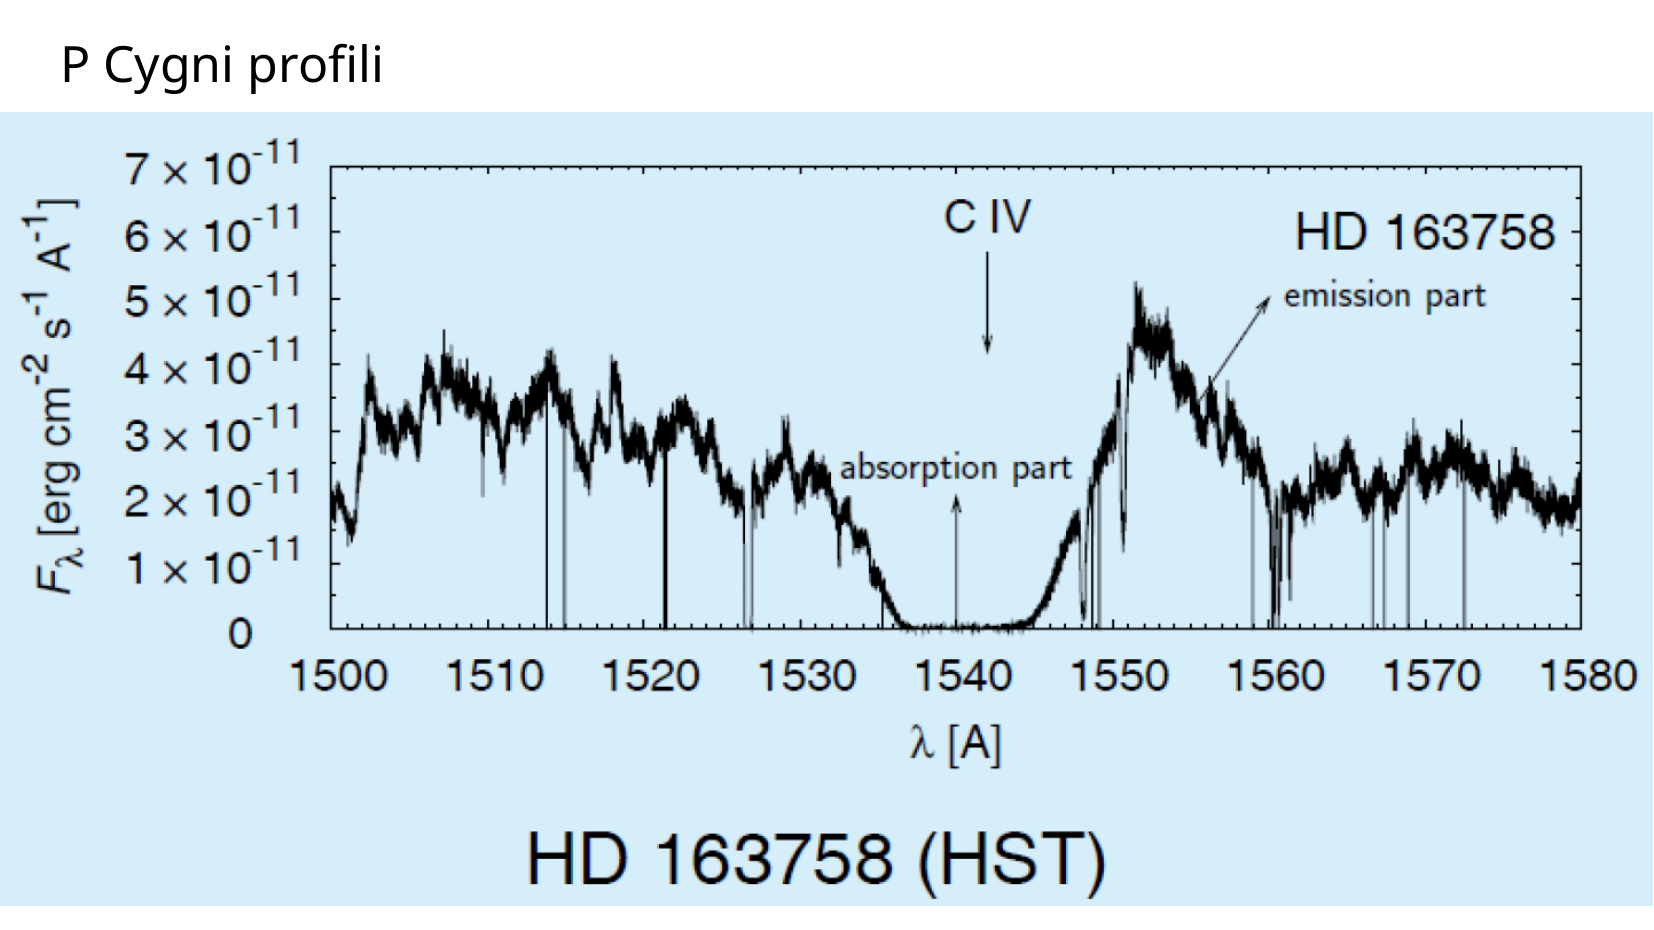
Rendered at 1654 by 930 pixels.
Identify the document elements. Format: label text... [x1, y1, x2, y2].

picture [0, 112, 1653, 906]
title P Cygni profili [59, 13, 1648, 112]
